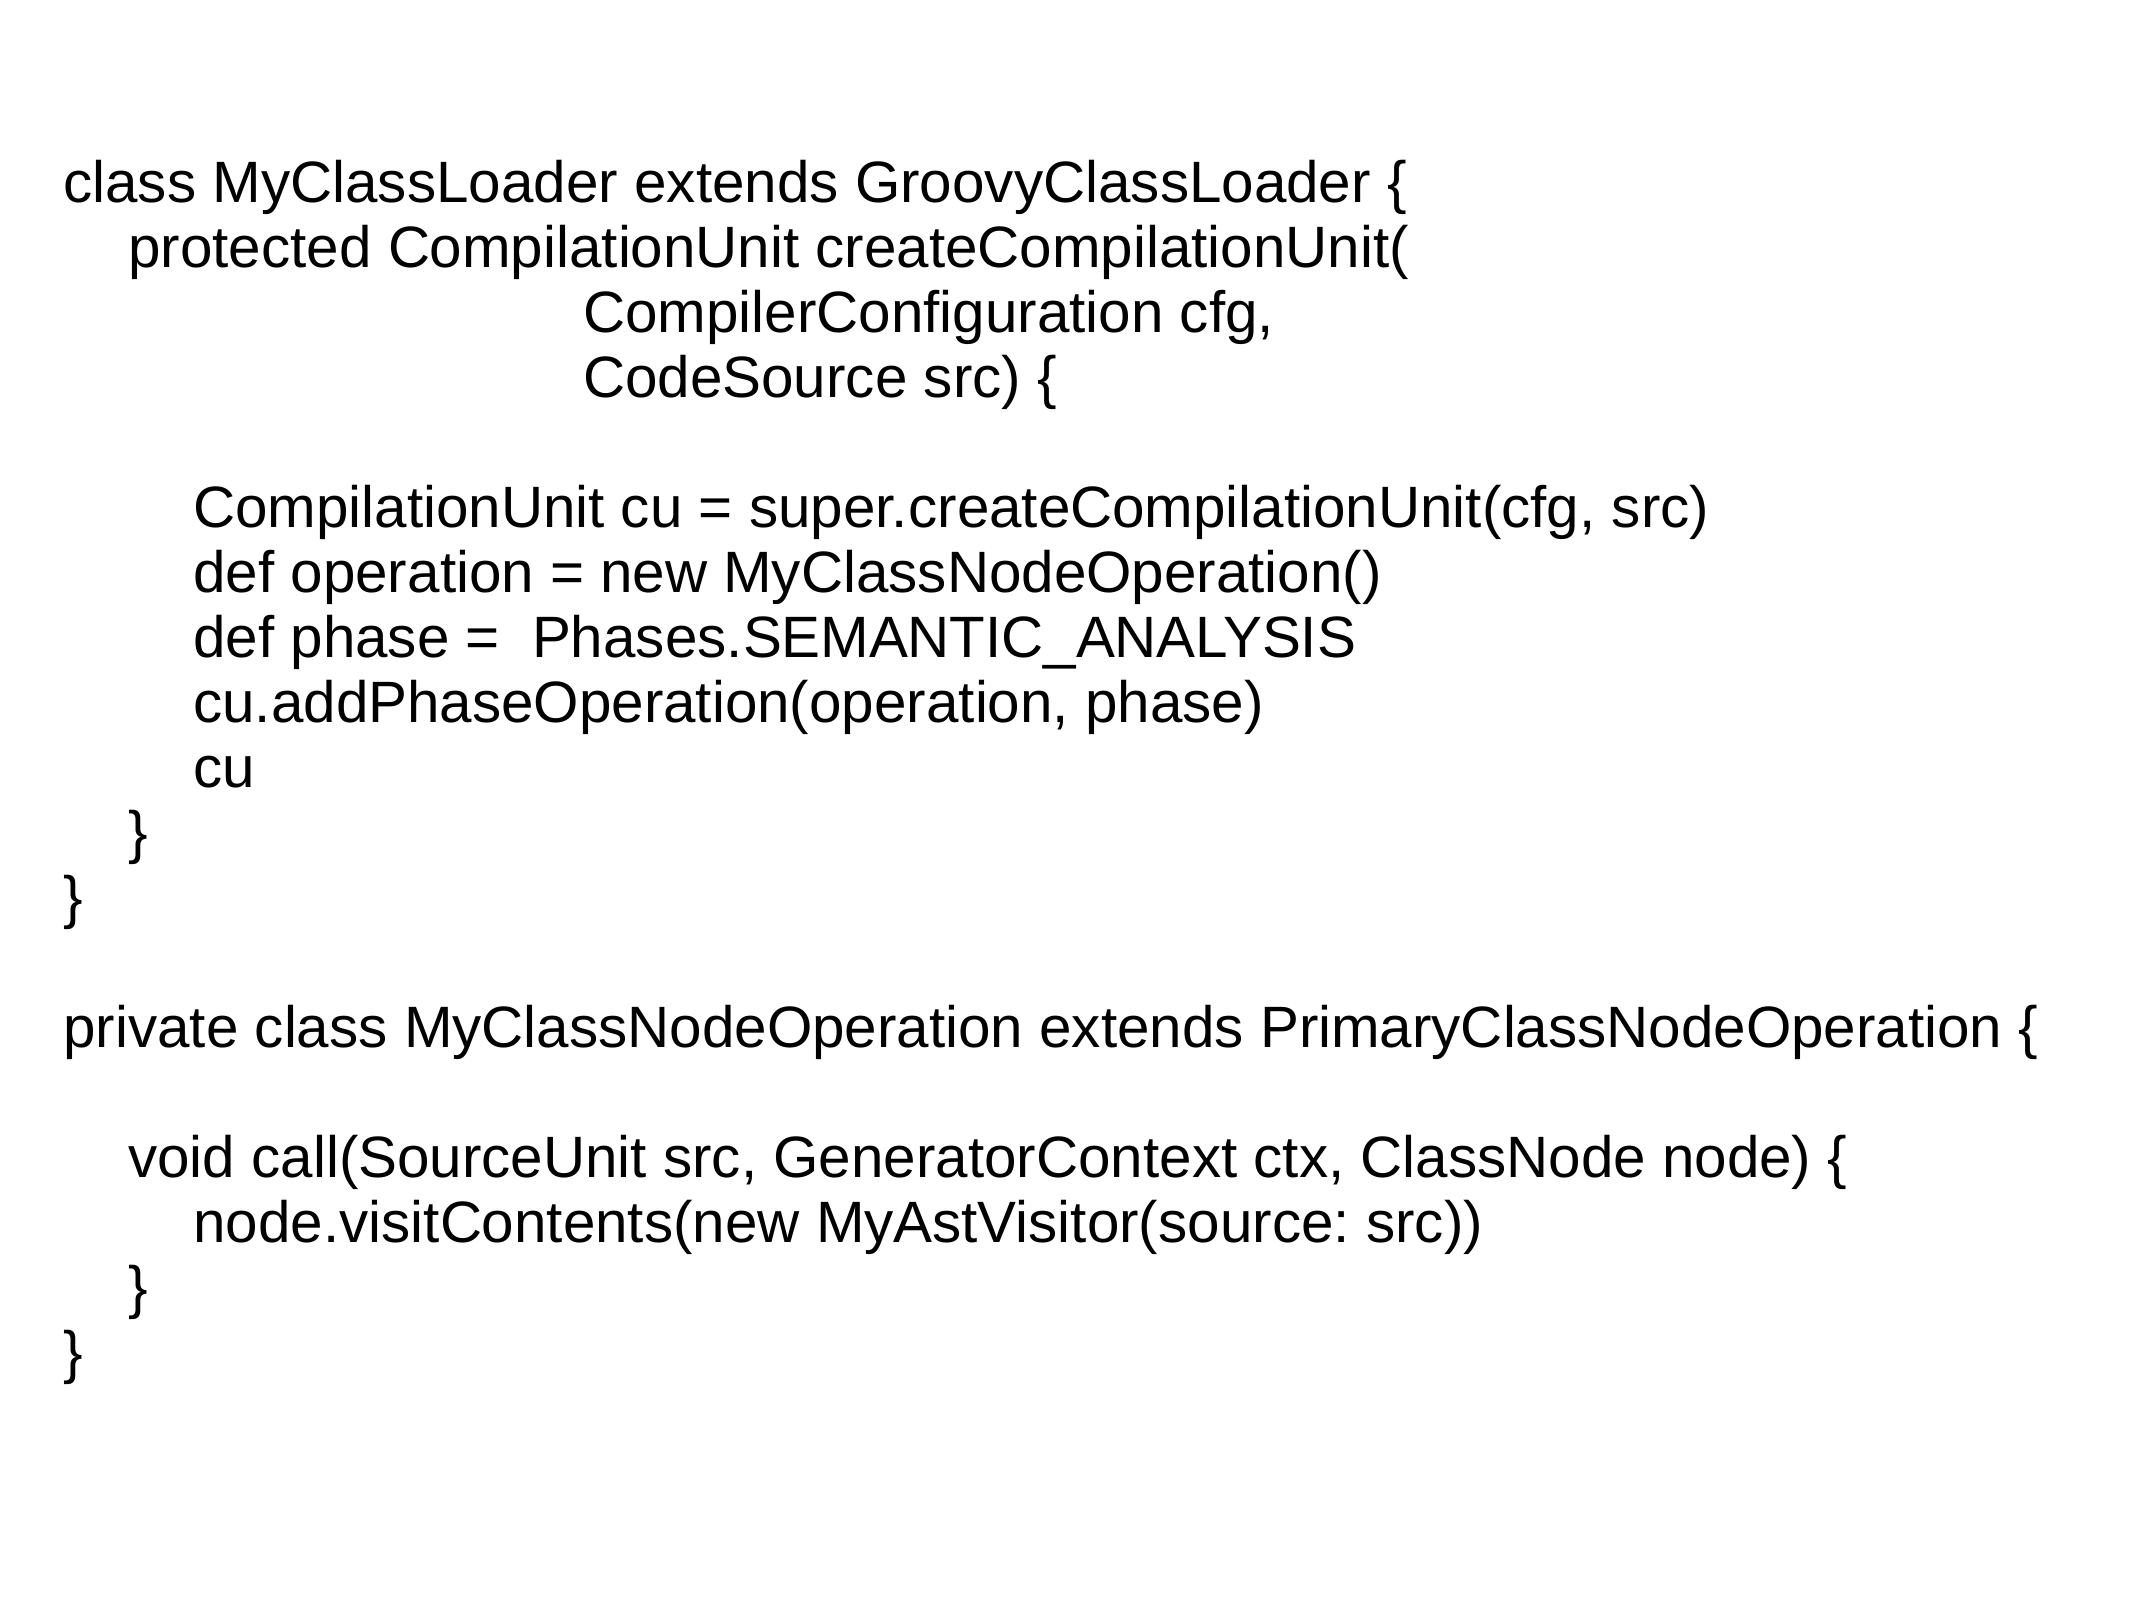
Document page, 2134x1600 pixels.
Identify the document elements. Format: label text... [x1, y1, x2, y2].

text_box class MyClassLoader extends GroovyClassLoader { protected CompilationUnit createCompilationUnit( CompilerConfiguration cfg, CodeSource src) { CompilationUnit cu = super.createCompilationUnit(cfg, src) def operation = new MyClassNodeOperation() def phase = Phases.SEMANTIC_ANALYSIS cu.addPhaseOperation(operation, phase) cu } } private class MyClassNodeOperation extends PrimaryClassNodeOperation { void call(SourceUnit src, GeneratorContext ctx, ClassNode node) { node.visitContents(new MyAstVisitor(source: src)) } } [63, 149, 2070, 1451]
